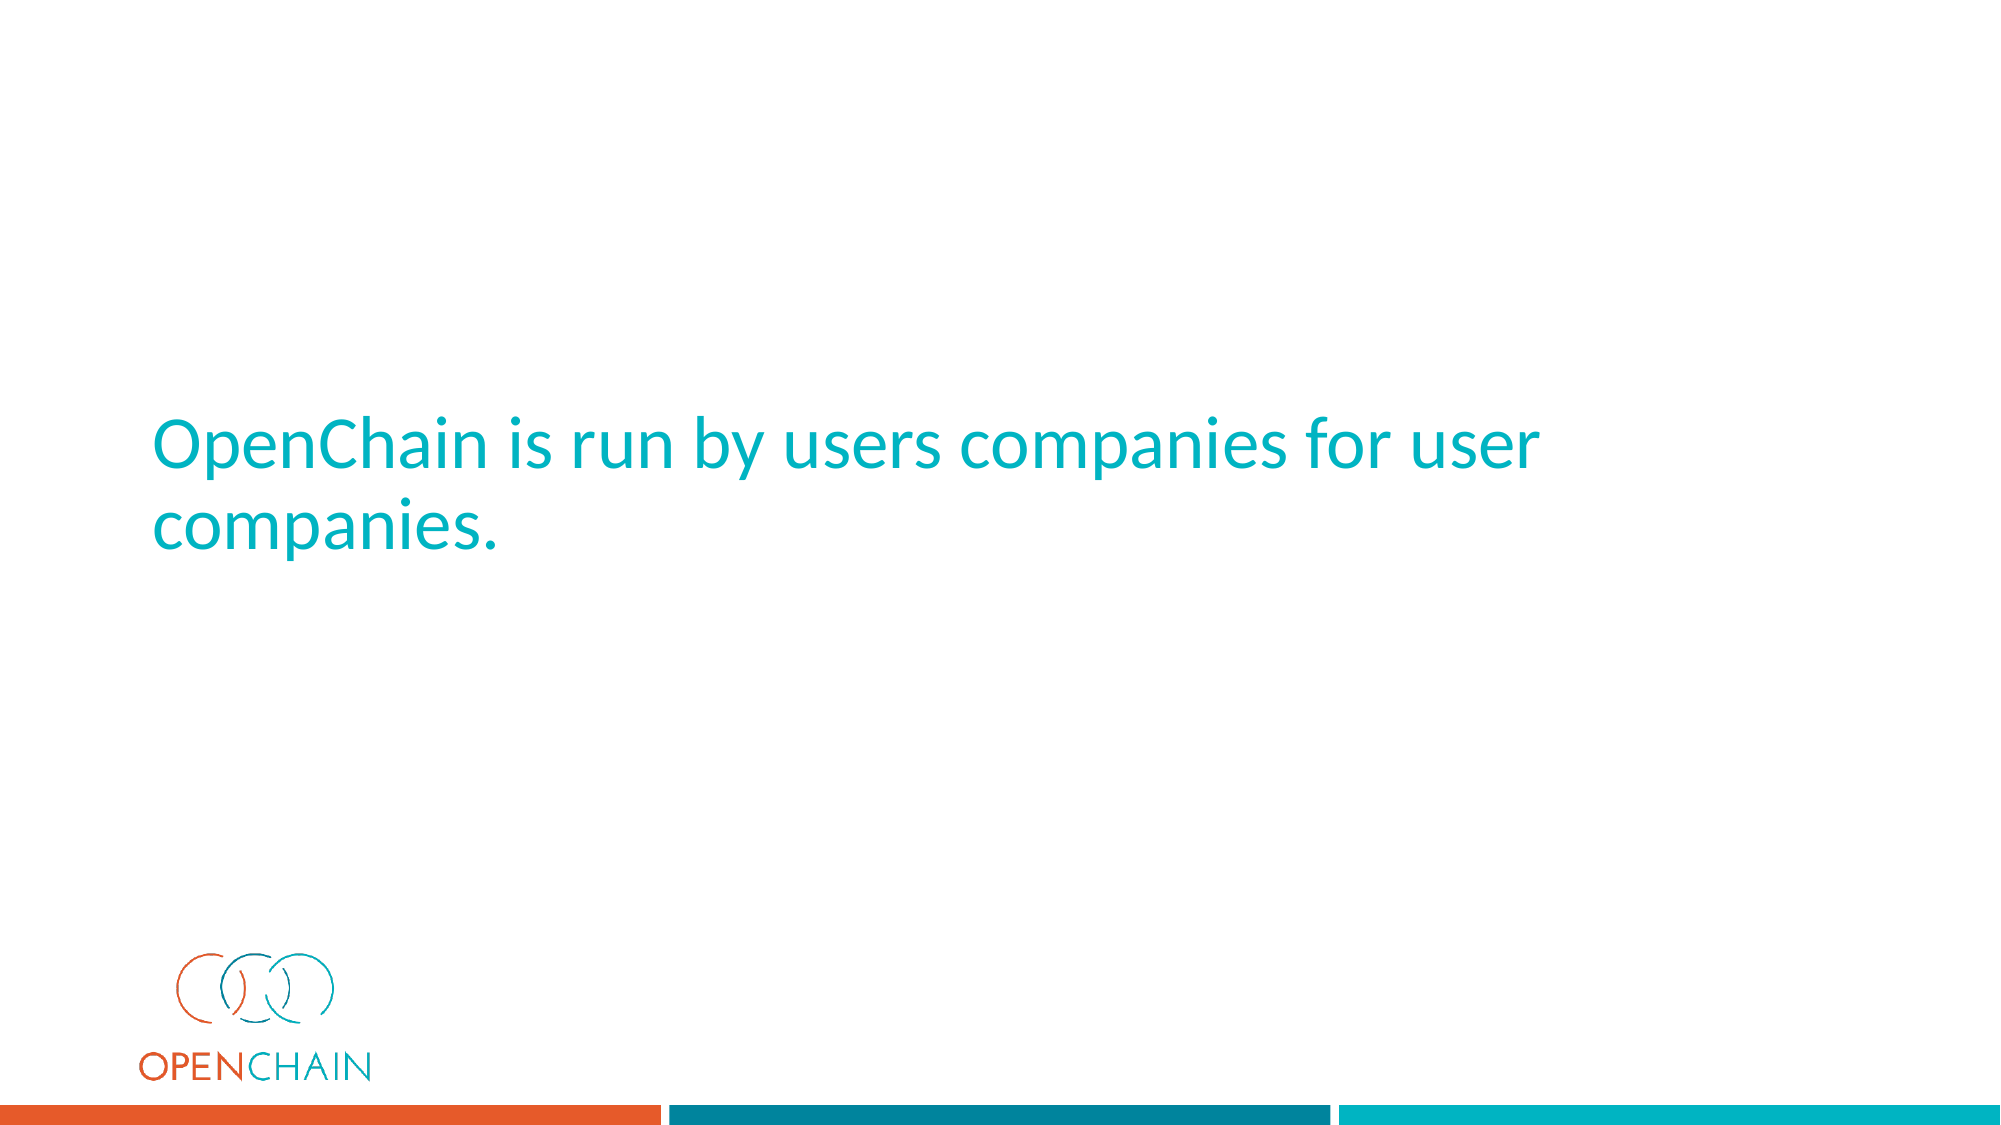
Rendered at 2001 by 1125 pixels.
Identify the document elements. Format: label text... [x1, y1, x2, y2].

picture [137, 951, 372, 1082]
title OpenChain is run by users companies for user companies. [137, 376, 1863, 594]
